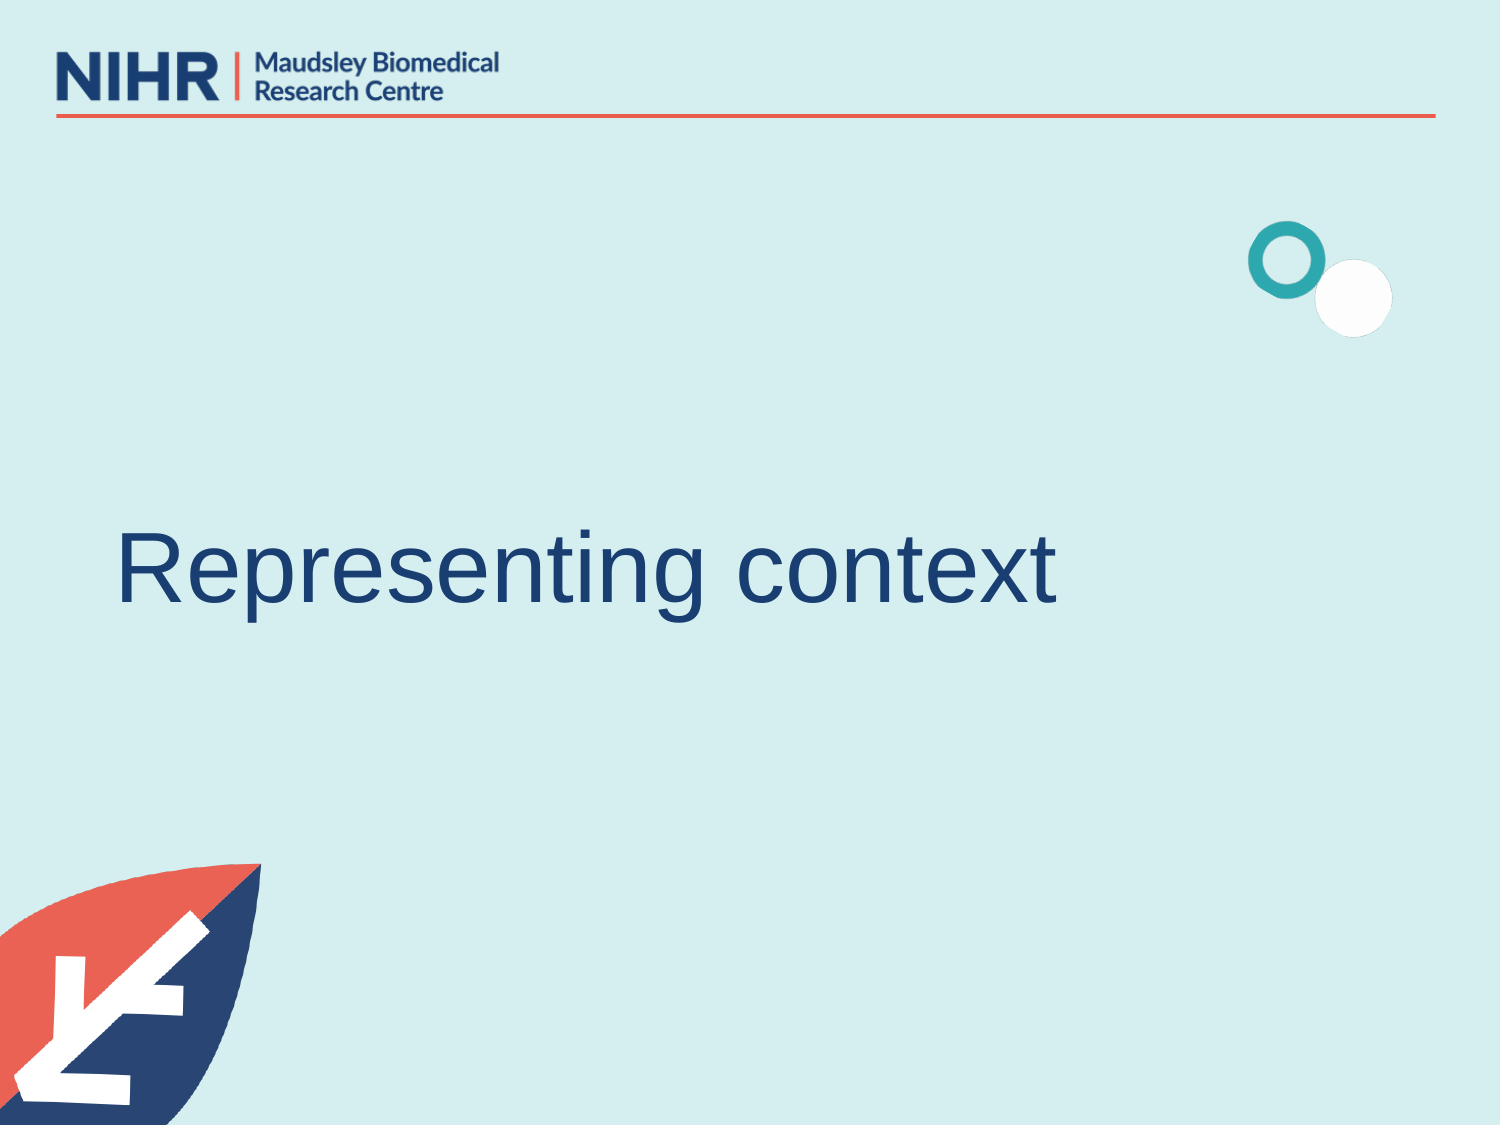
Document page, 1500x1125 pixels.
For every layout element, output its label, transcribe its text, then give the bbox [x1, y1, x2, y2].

picture [27, 17, 528, 136]
picture [0, 770, 347, 1125]
title Representing context [99, 453, 1393, 672]
